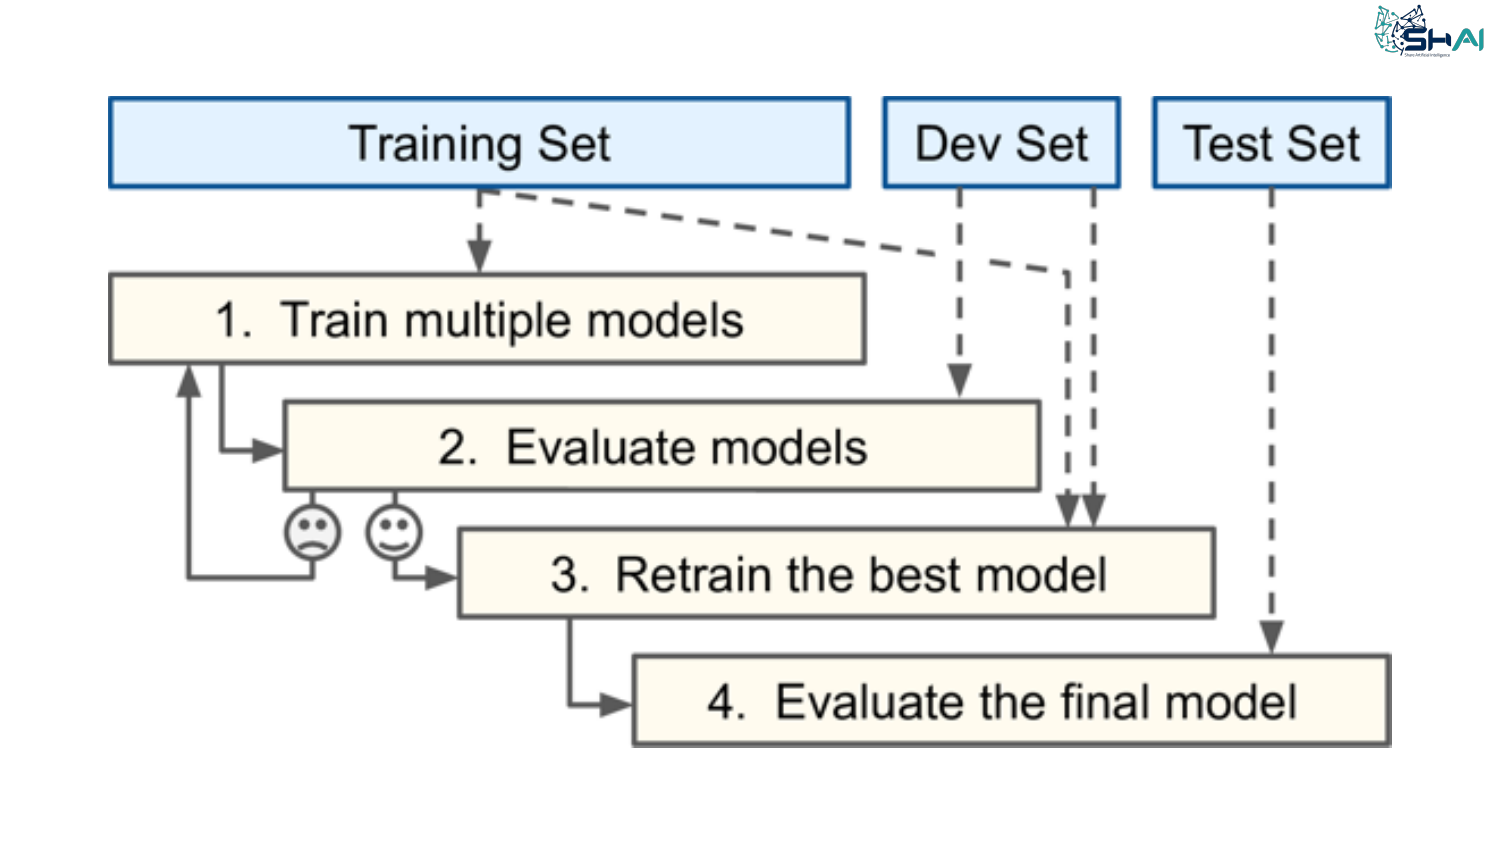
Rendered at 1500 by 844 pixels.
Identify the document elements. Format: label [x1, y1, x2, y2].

picture [1358, 4, 1500, 58]
picture [108, 96, 1392, 748]
